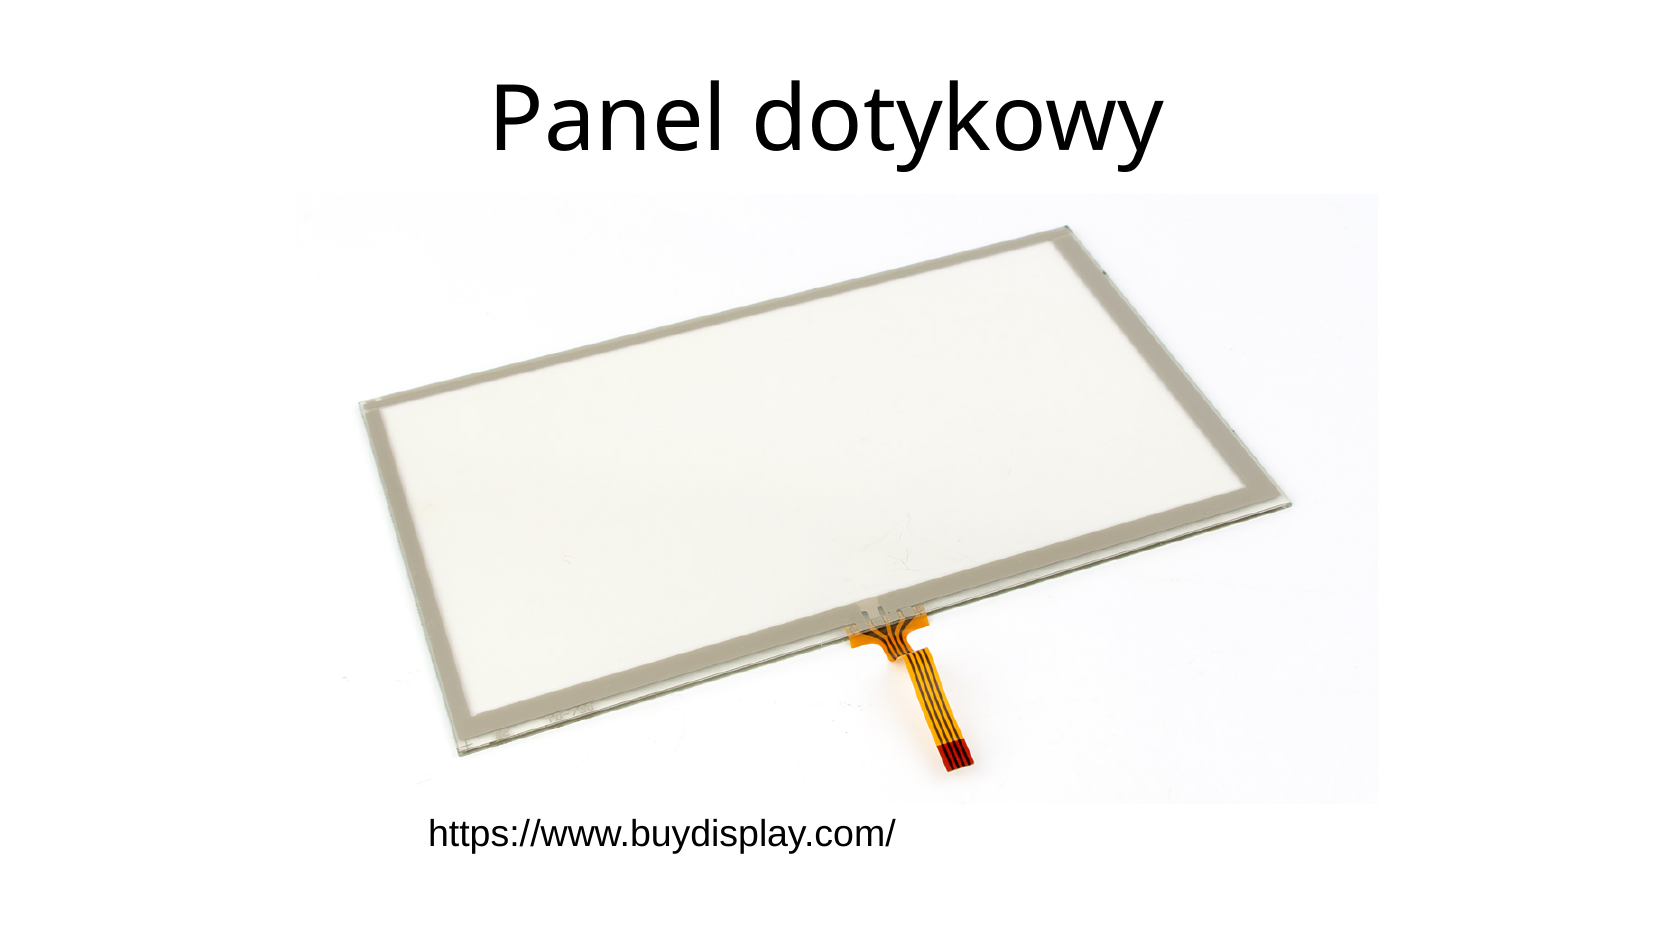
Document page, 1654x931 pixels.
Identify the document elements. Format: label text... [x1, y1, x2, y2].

title Panel dotykowy [82, 37, 1571, 193]
picture [295, 194, 1378, 804]
text_box https://www.buydisplay.com/ [413, 805, 1276, 863]
